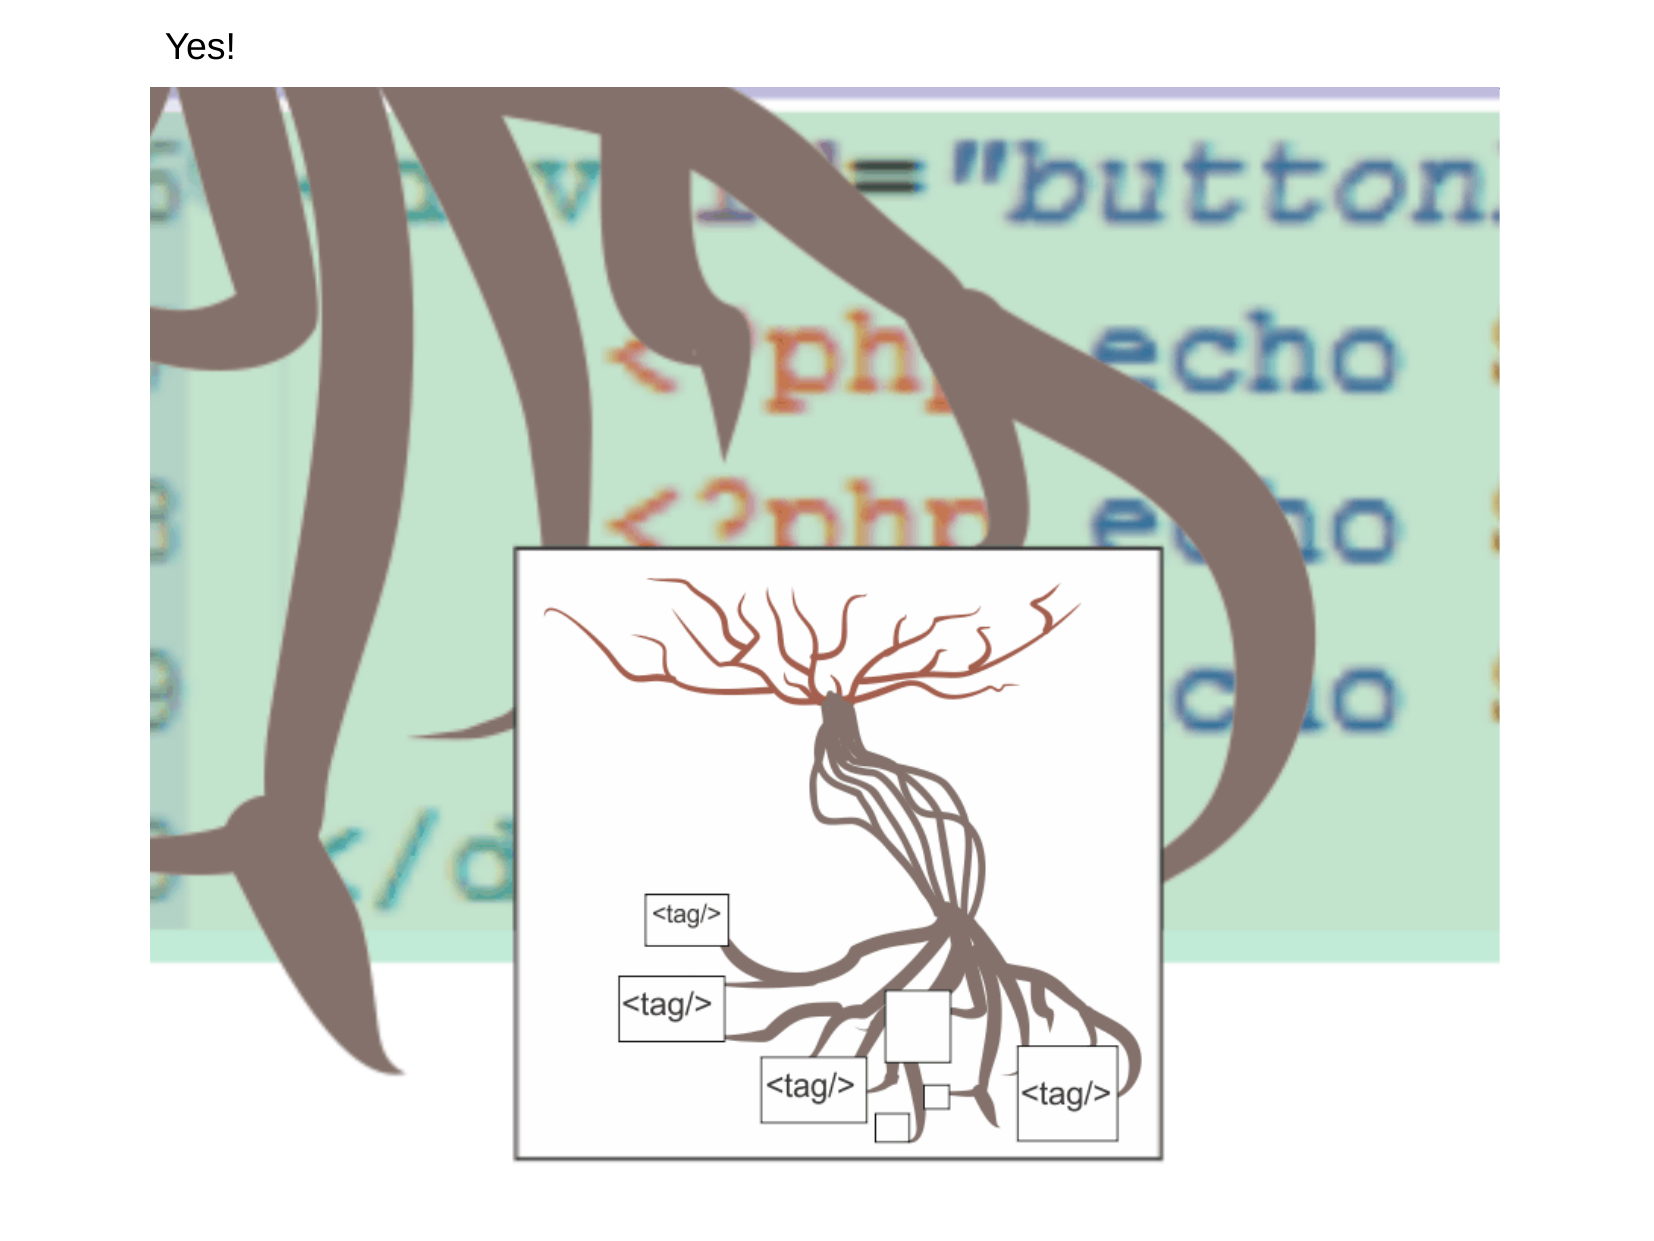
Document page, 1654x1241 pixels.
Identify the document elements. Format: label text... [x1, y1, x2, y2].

picture [148, 85, 1500, 1165]
text_box Yes! [150, 18, 251, 76]
